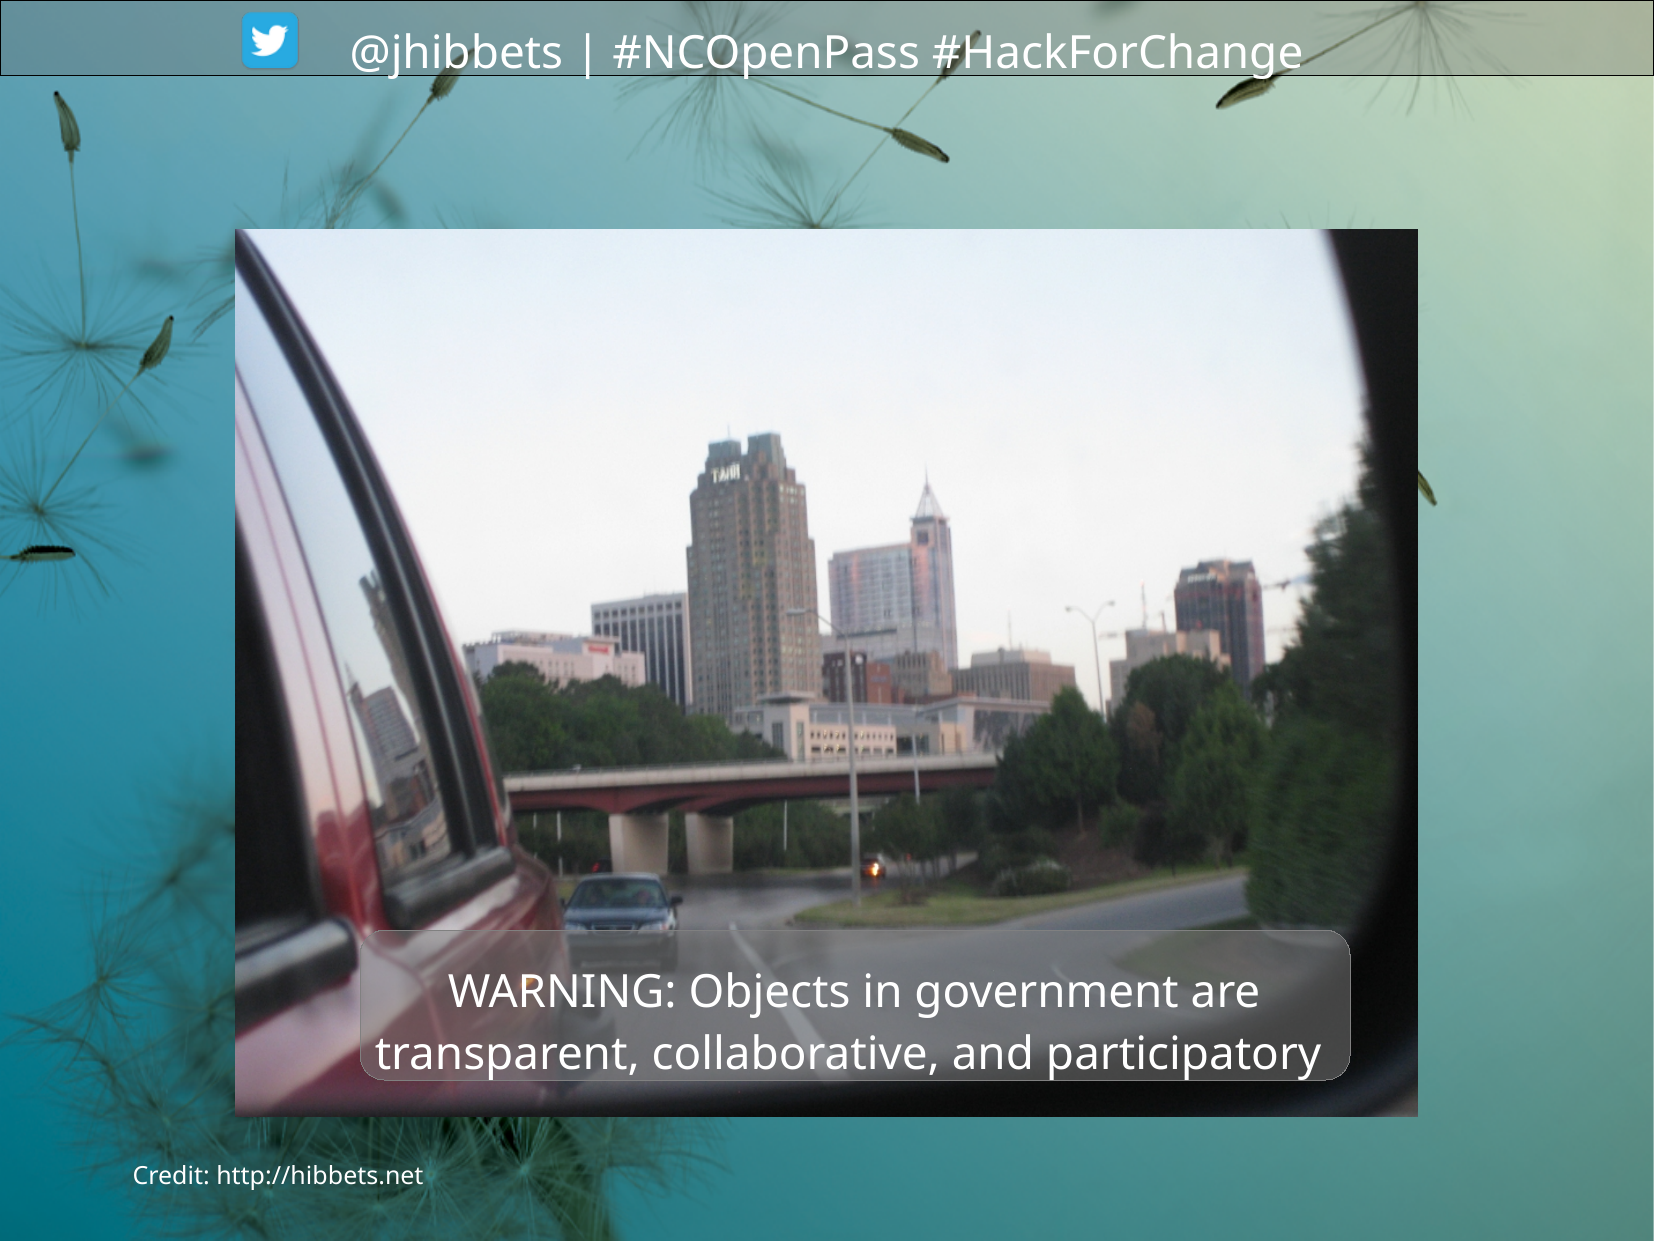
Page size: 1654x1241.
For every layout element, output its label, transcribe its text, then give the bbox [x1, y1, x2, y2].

text_box [957, 1058, 969, 1066]
text_box [1215, 1058, 1227, 1066]
text_box [830, 1058, 842, 1066]
text_box [360, 1058, 1350, 1081]
text_box WARNING: Objects in government are transparent, collaborative, and participatory [360, 950, 1359, 1058]
text_box [785, 1058, 799, 1066]
picture [0, 76, 1654, 1241]
text_box [493, 1058, 506, 1066]
text_box [415, 1058, 427, 1066]
text_box [360, 930, 1350, 950]
text_box Credit: http://hibbets.net [117, 1150, 444, 1191]
text_box [758, 1058, 771, 1066]
text_box [730, 1058, 742, 1066]
picture [240, 11, 301, 72]
text_box [1258, 1058, 1272, 1066]
text_box [680, 1058, 694, 1066]
text_box [1188, 1058, 1201, 1066]
text_box [1012, 1058, 1025, 1066]
text_box [1080, 1058, 1092, 1066]
text_box [1053, 1058, 1066, 1066]
text_box [519, 1058, 531, 1066]
